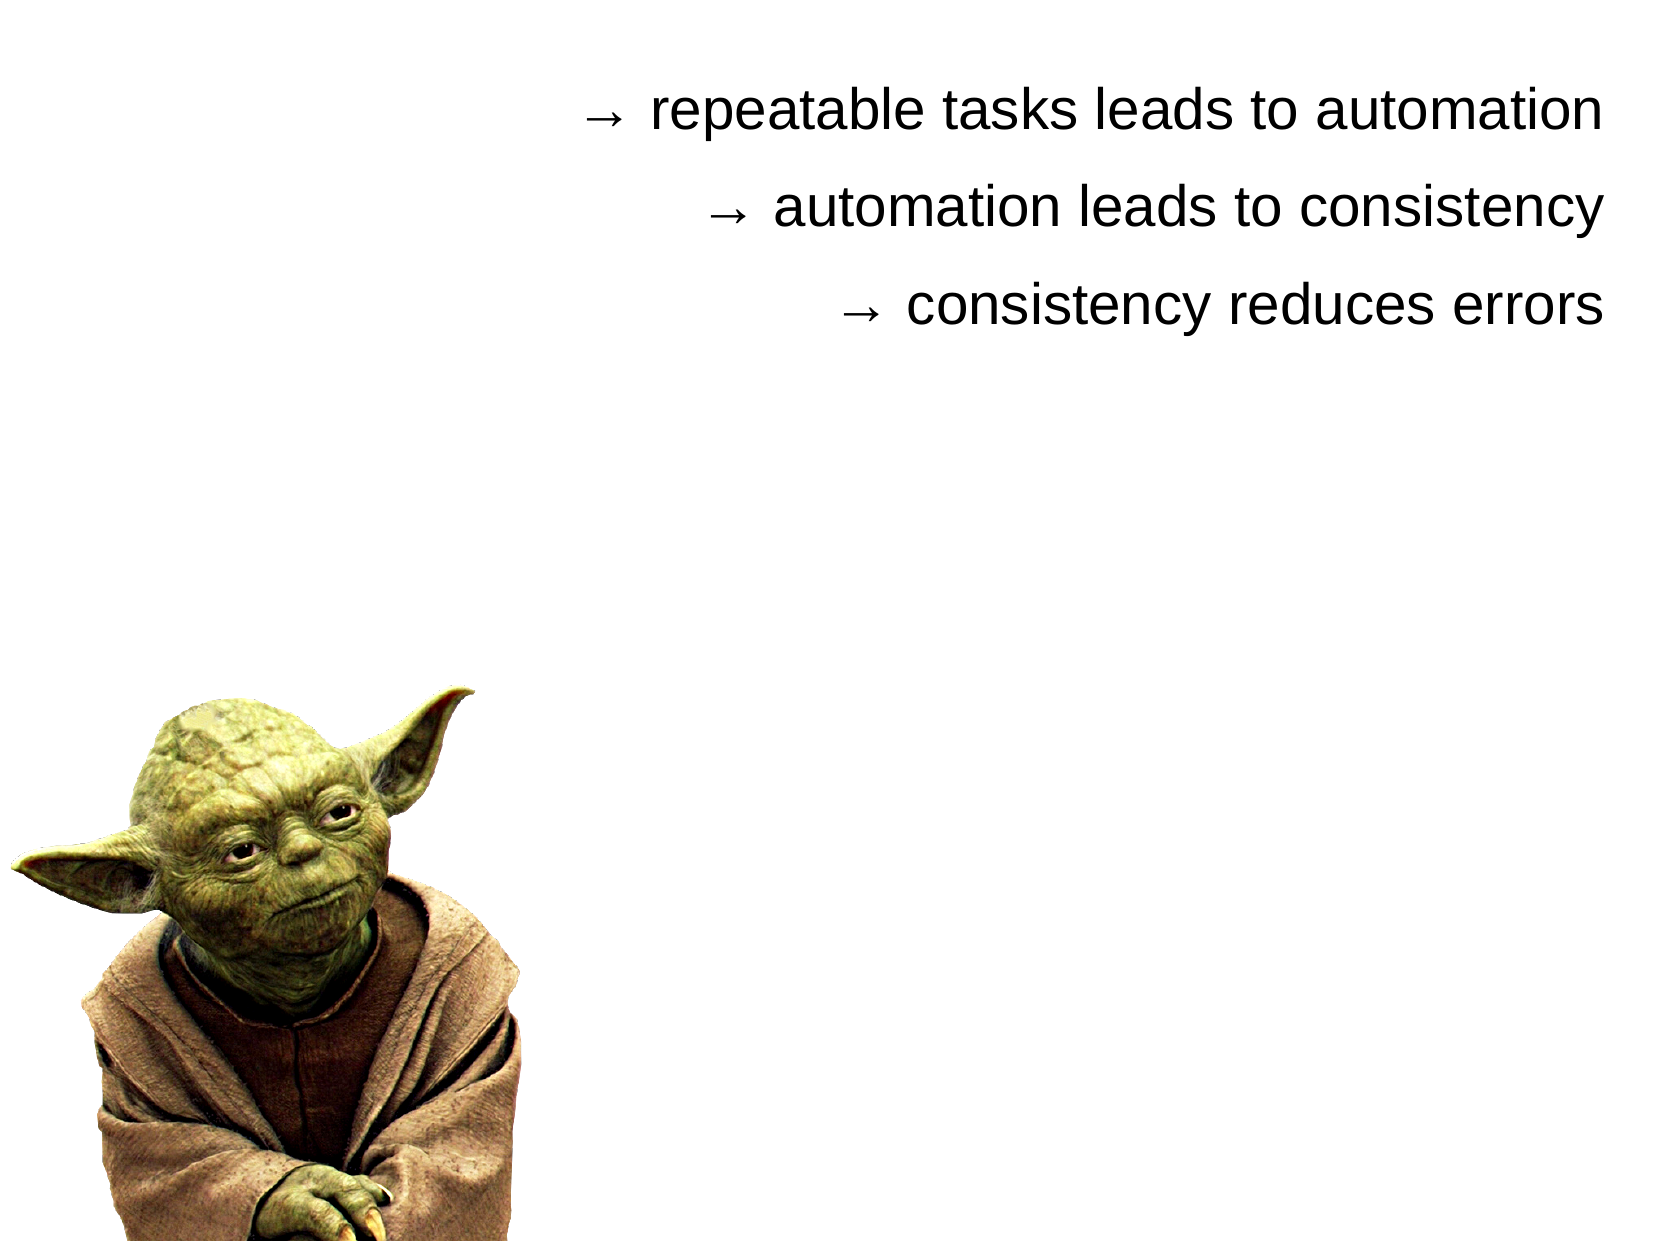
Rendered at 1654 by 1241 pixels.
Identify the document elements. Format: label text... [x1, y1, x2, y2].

subtitle → repeatable tasks leads to automation → automation leads to consistency → consistency reduces errors [117, 0, 1606, 817]
picture [0, 616, 709, 1241]
